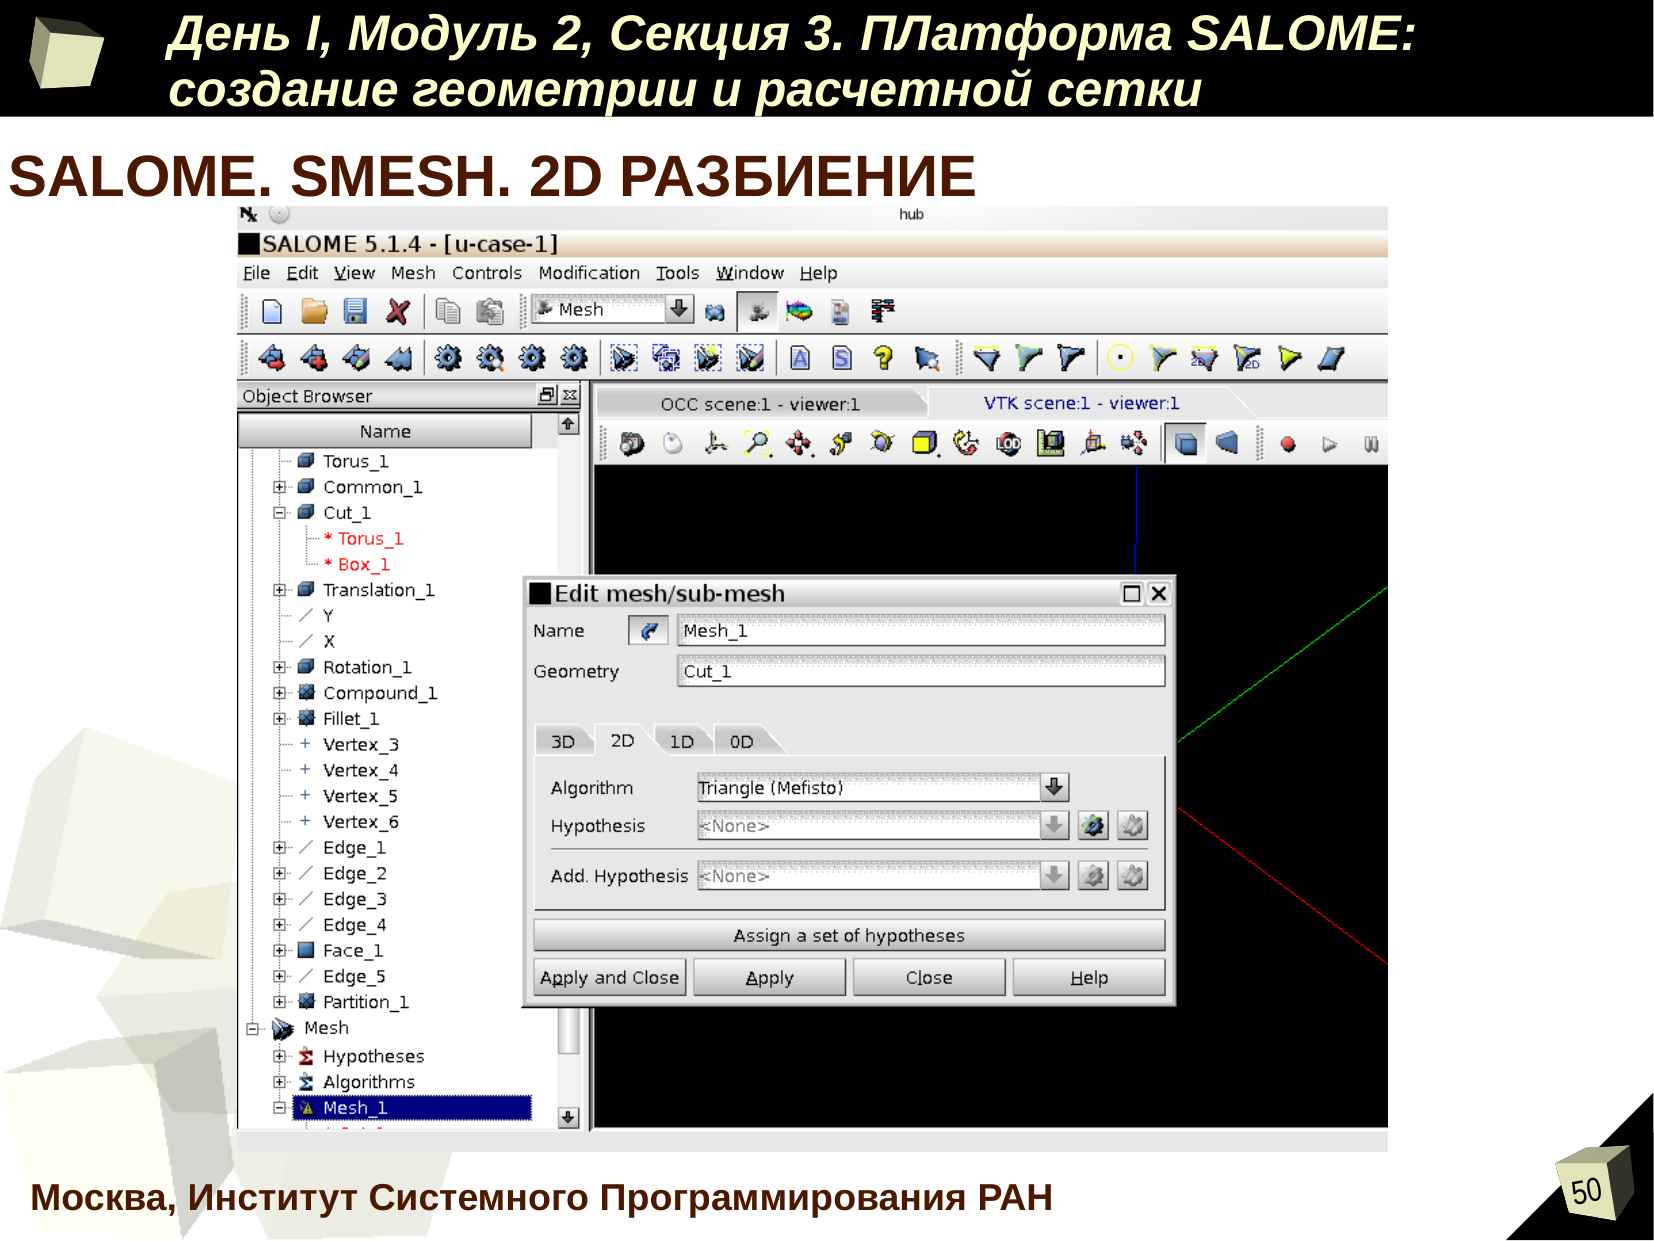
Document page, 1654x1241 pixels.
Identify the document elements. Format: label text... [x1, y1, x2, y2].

text_box SALOME. SMESH. 2D РАЗБИЕНИЕ [0, 136, 1654, 217]
picture [464, 1193, 472, 1198]
picture [0, 206, 1388, 1241]
